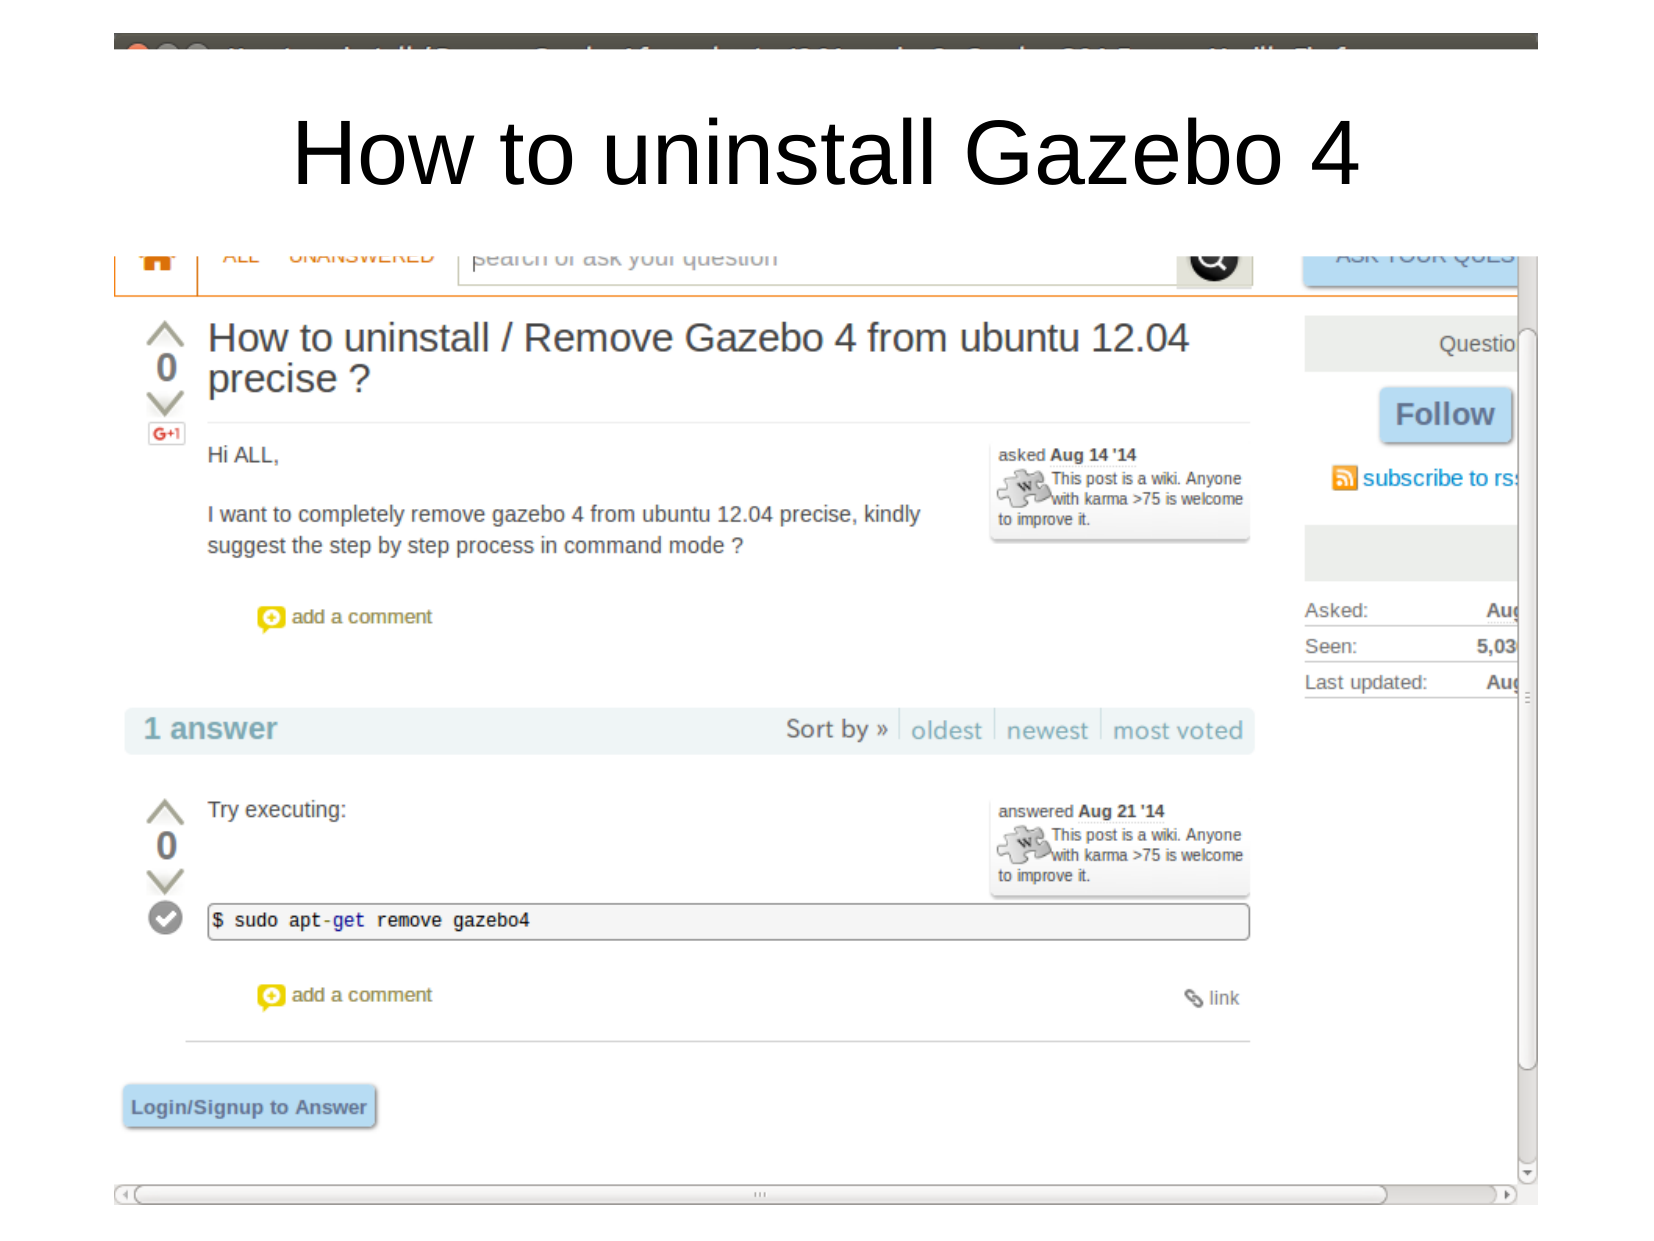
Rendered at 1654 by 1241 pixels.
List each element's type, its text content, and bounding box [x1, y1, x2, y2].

title How to uninstall Gazebo 4 [82, 49, 1571, 257]
picture [114, 257, 1538, 1205]
picture [114, 33, 1538, 49]
